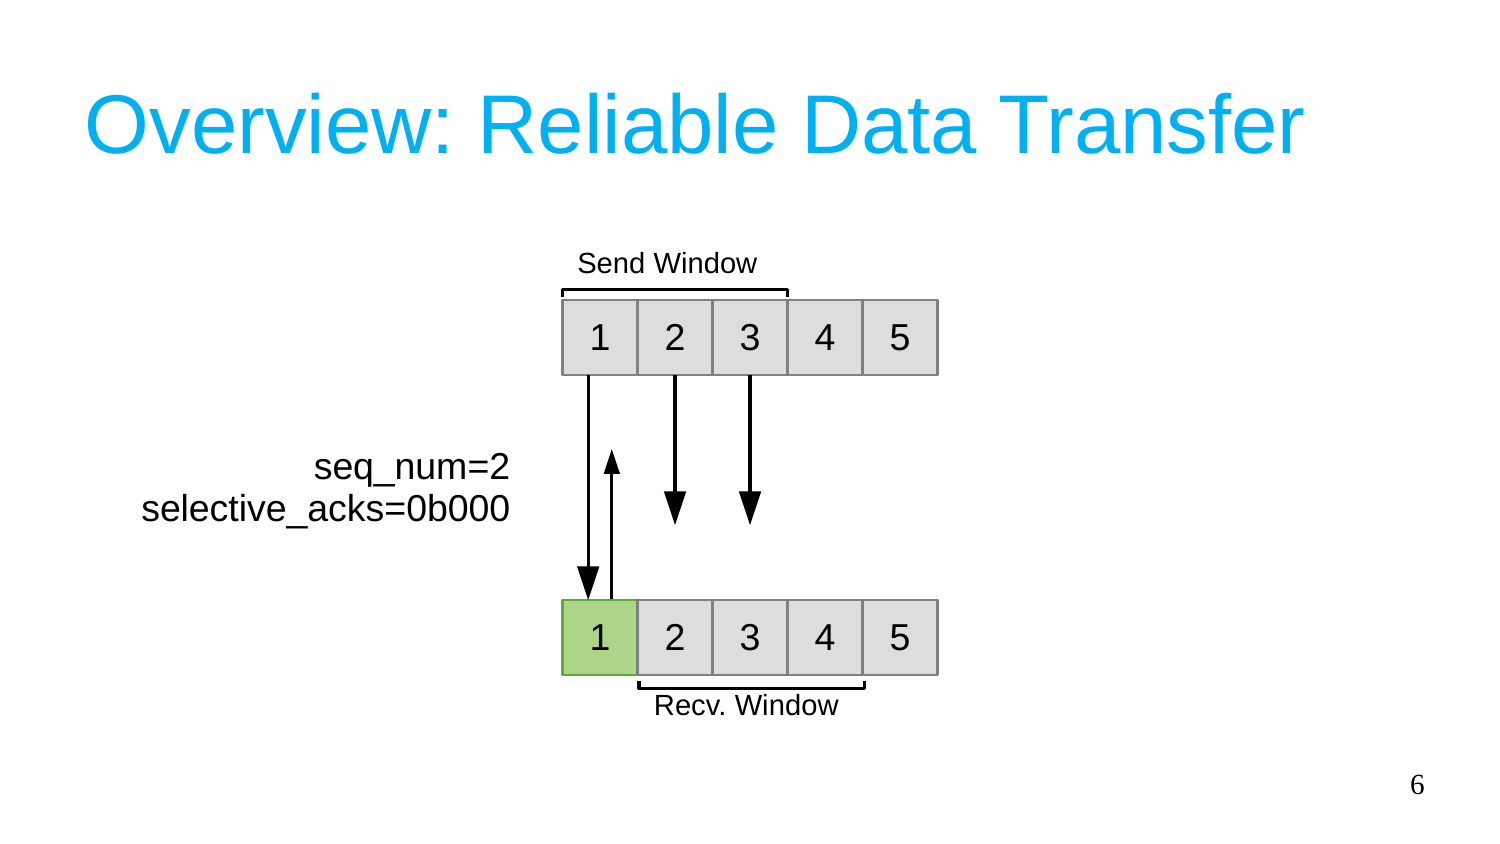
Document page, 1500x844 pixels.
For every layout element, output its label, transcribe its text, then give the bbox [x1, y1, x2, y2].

title Overview: Reliable Data Transfer [69, 44, 1364, 208]
text_box Send Window [562, 240, 788, 297]
text_box 3 [712, 300, 787, 376]
text_box 4 [787, 300, 862, 376]
text_box 4 [787, 600, 862, 676]
text_box 1 [562, 600, 637, 676]
text_box 5 [862, 600, 938, 676]
text_box 2 [637, 300, 712, 376]
text_box 1 [562, 300, 637, 376]
text_box 2 [637, 600, 712, 676]
text_box seq_num=2 selective_acks=0b000 [75, 438, 526, 537]
text_box 5 [862, 300, 938, 376]
text_box 3 [712, 600, 787, 676]
text_box Recv. Window [639, 681, 865, 739]
